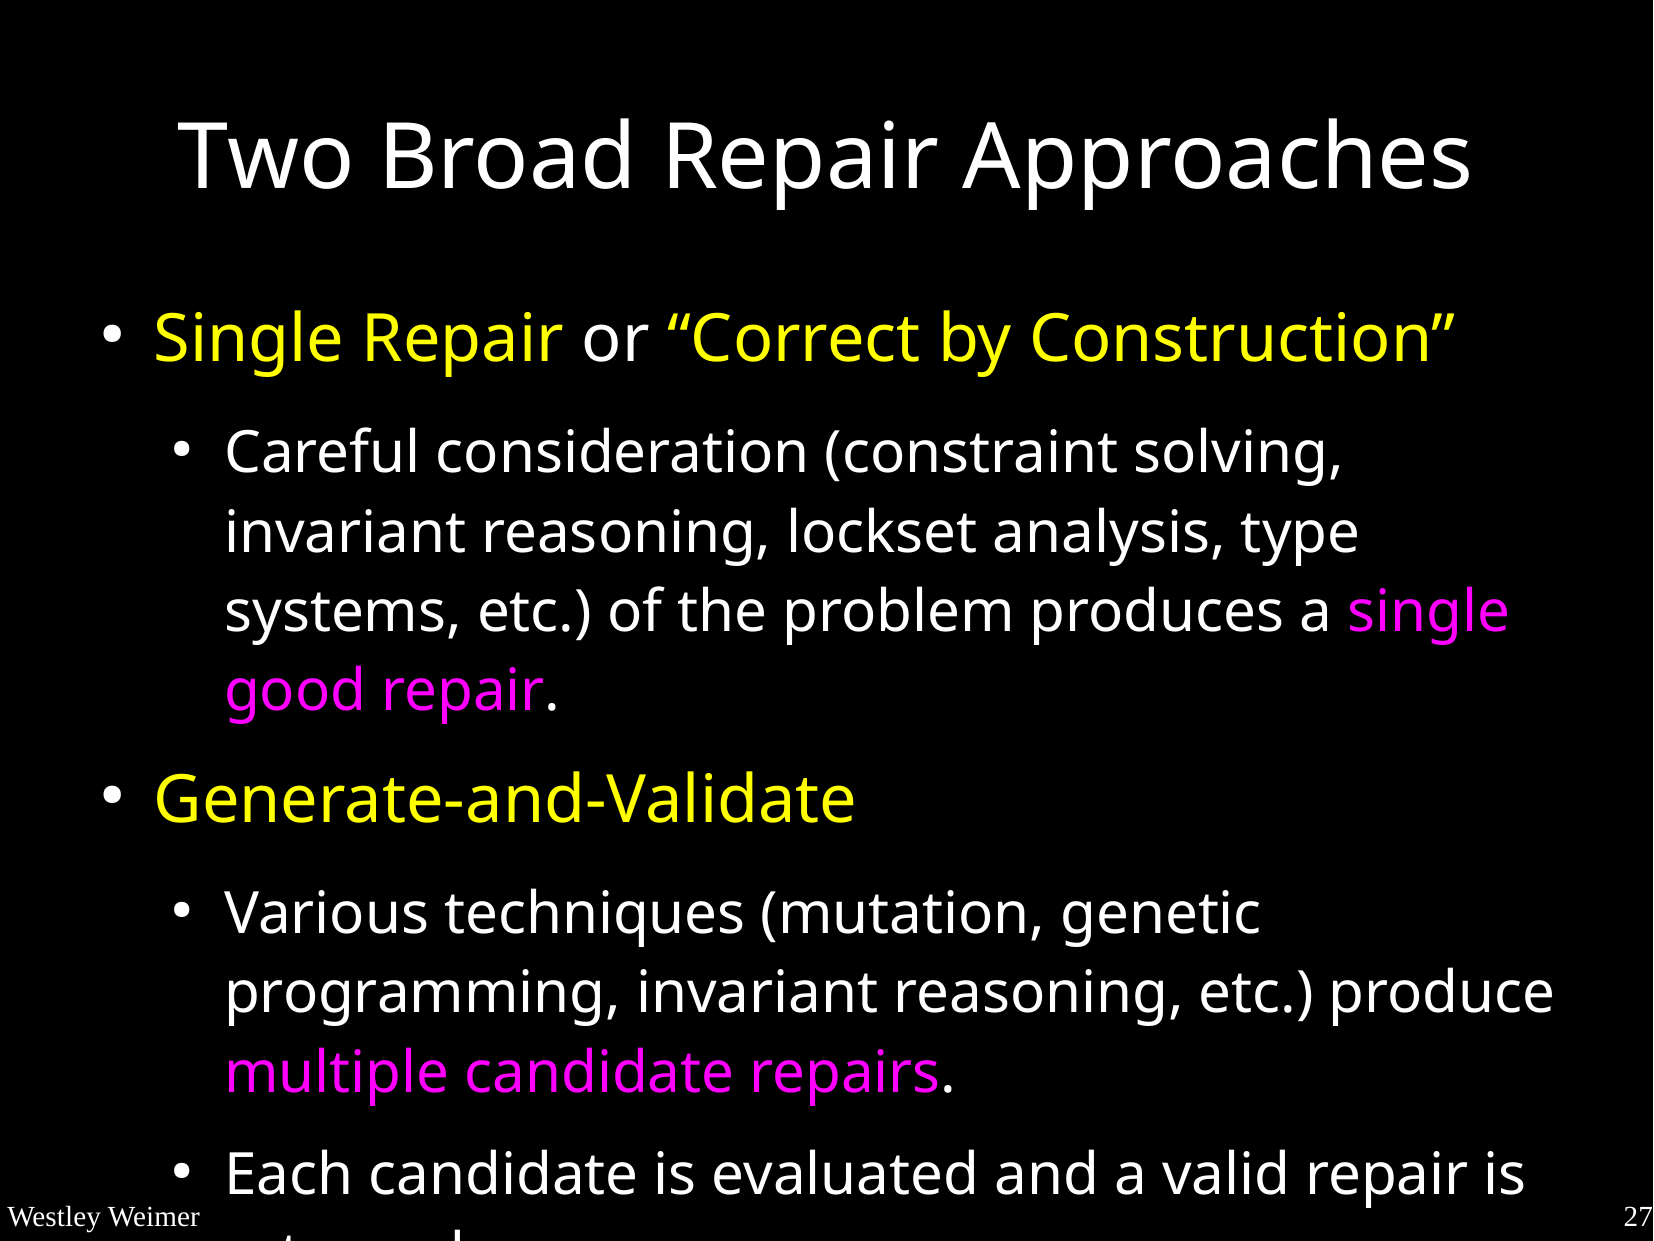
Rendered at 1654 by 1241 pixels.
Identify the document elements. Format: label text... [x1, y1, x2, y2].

title Two Broad Repair Approaches [82, 49, 1571, 257]
list Single Repair or “Correct by Construction” Careful consideration (constraint solving, invariant reasoning, lockset analysis, type systems, etc.) of the problem produces a single good repair. Generate-and-Validate Various techniques (mutation, genetic programming, invariant reasoning, etc.) produce multiple candidate repairs. Each candidate is evaluated and a valid repair is returned. [82, 290, 1571, 1134]
